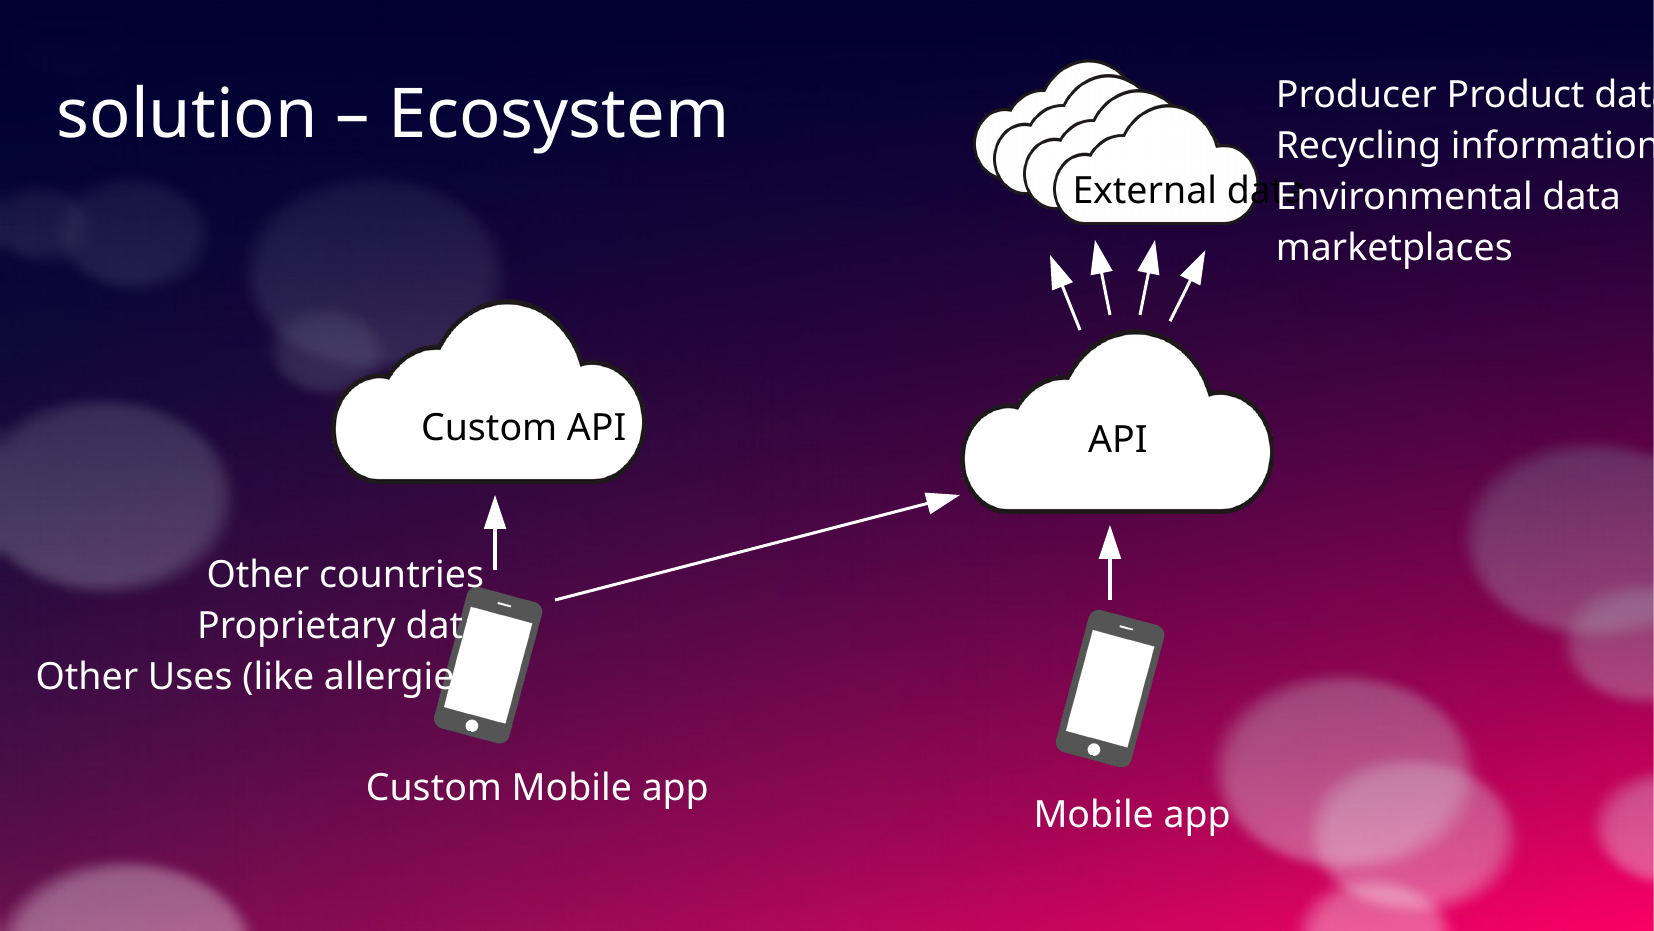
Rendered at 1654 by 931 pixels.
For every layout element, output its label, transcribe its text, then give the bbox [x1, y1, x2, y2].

text_box Custom API [406, 393, 571, 454]
text_box External data [1057, 156, 1261, 216]
text_box Custom Mobile app [351, 753, 613, 814]
title solution – Ecosystem [56, 33, 1546, 190]
text_box Other countries Proprietary data Other Uses (like allergies) [20, 540, 387, 691]
text_box Producer Product data Recycling information Environmental data marketplaces [1261, 59, 1579, 256]
text_box Mobile app [1018, 780, 1183, 840]
picture [0, 0, 1654, 931]
text_box API [1073, 405, 1140, 466]
